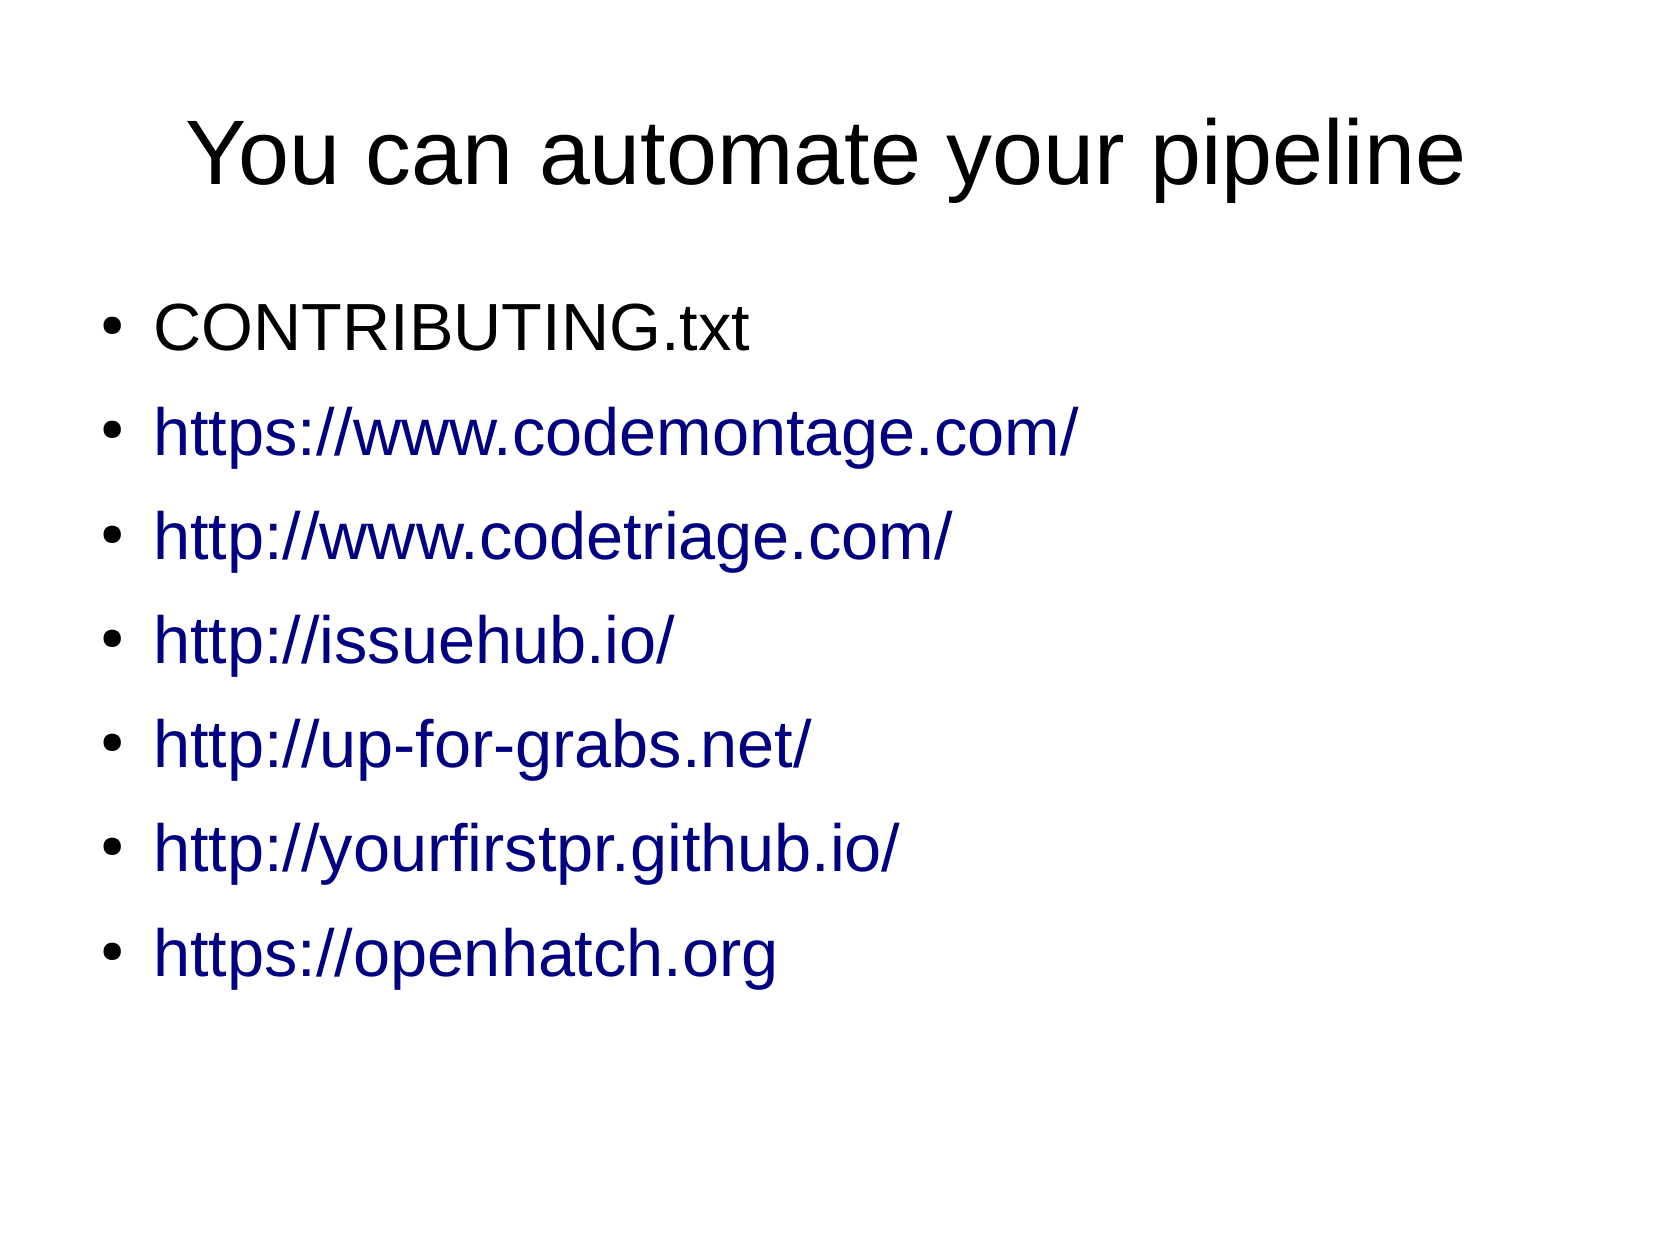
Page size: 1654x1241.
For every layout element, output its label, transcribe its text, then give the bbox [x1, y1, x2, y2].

list CONTRIBUTING.txt https://www.codemontage.com/ http://www.codetriage.com/ http://issuehub.io/ http://up-for-grabs.net/ http://yourfirstpr.github.io/ https://openhatch.org [82, 290, 1571, 1010]
title You can automate your pipeline [82, 49, 1571, 257]
